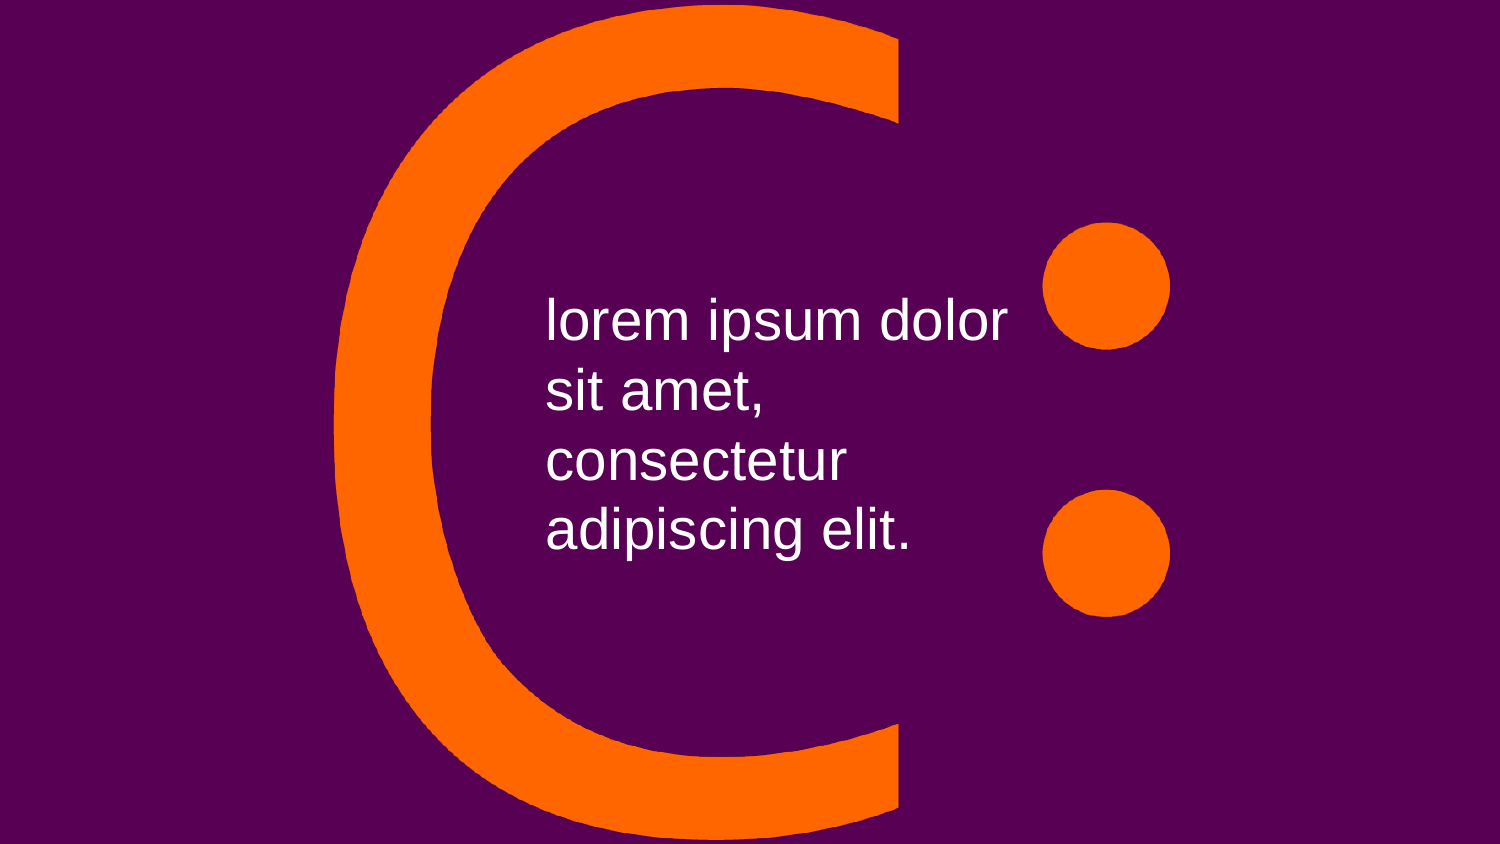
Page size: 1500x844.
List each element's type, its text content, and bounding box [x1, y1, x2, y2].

picture [0, 0, 530, 844]
title lorem ipsum dolor sit amet, consectetur adipiscing elit. [530, 0, 1030, 844]
picture [1030, 0, 1500, 844]
